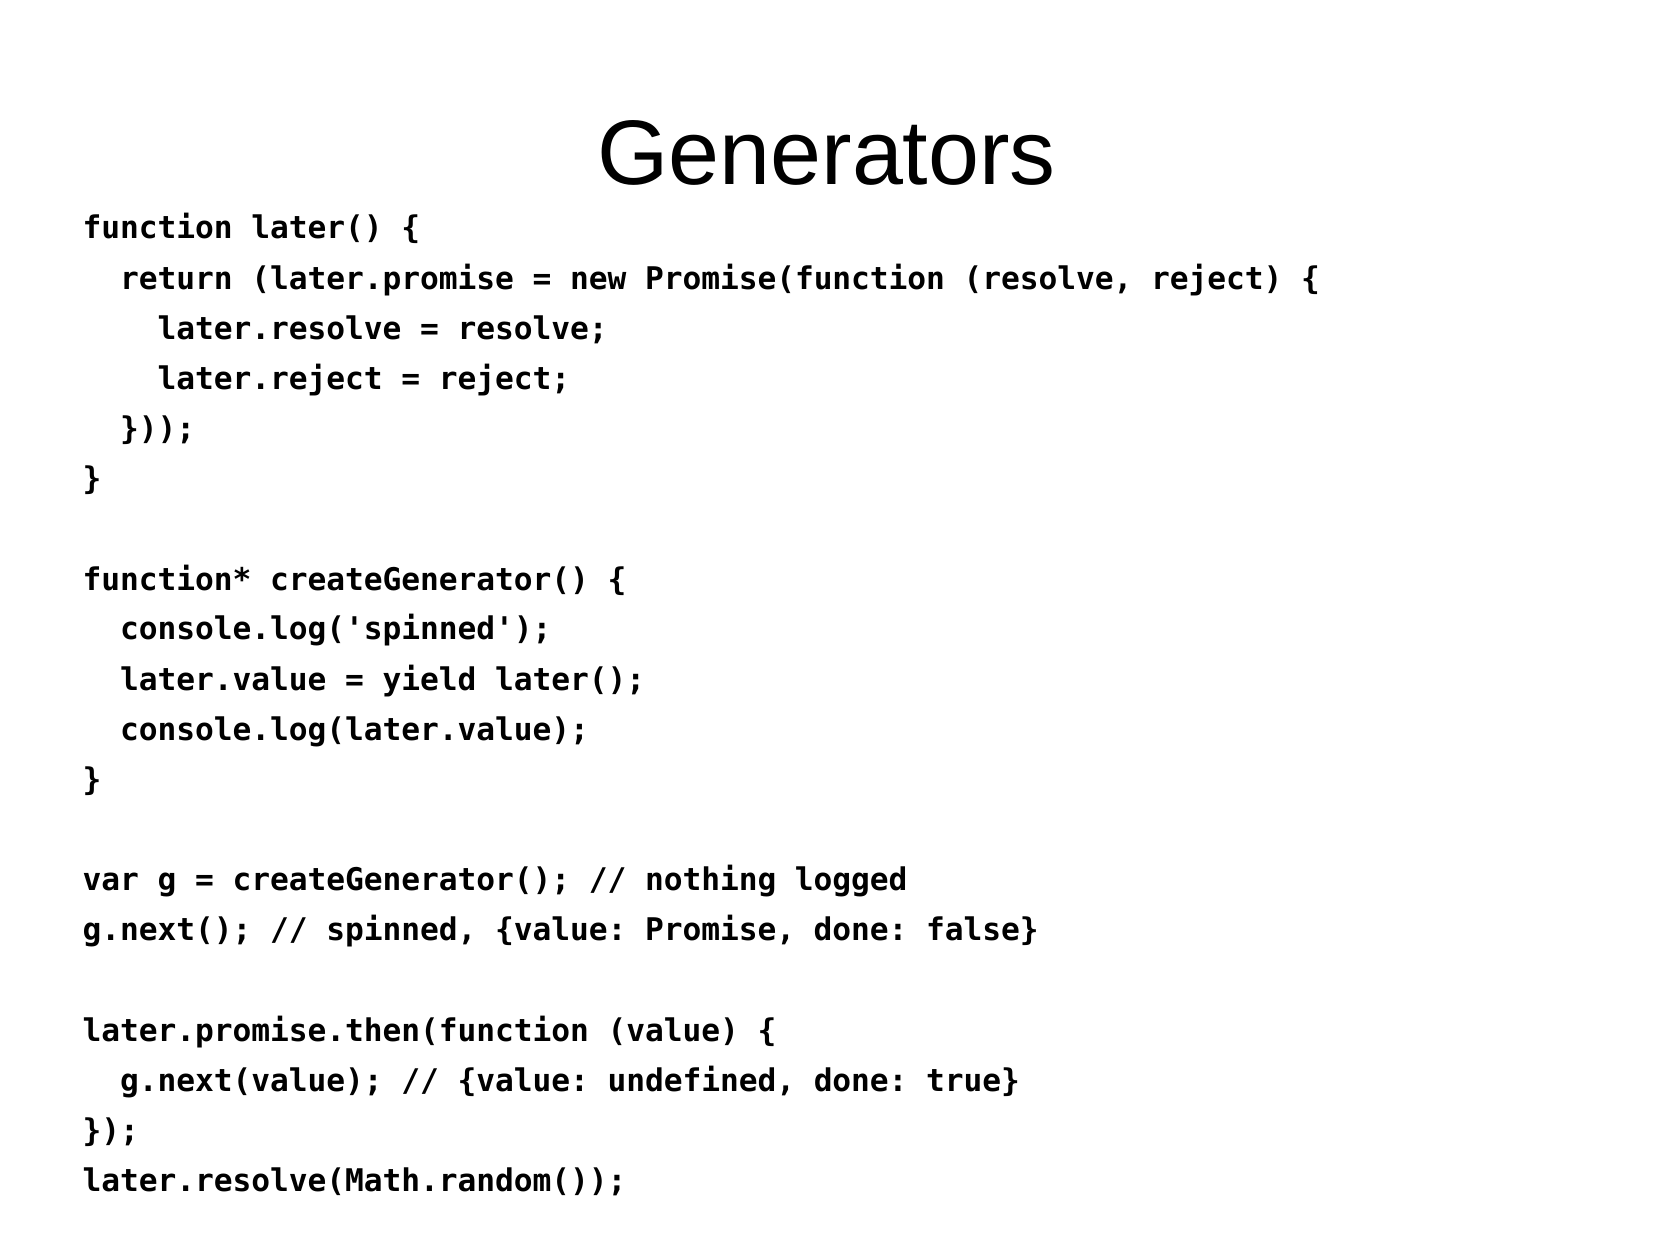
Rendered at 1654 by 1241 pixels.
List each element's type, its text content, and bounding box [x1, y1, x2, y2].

list function later() { return (later.promise = new Promise(function (resolve, reject) { later.resolve = resolve; later.reject = reject; })); } function* createGenerator() { console.log('spinned'); later.value = yield later(); console.log(later.value); } var g = createGenerator(); // nothing logged g.next(); // spinned, {value: Promise, done: false} later.promise.then(function (value) { g.next(value); // {value: undefined, done: true} }); later.resolve(Math.random()); [82, 210, 1571, 1201]
title Generators [82, 49, 1571, 210]
